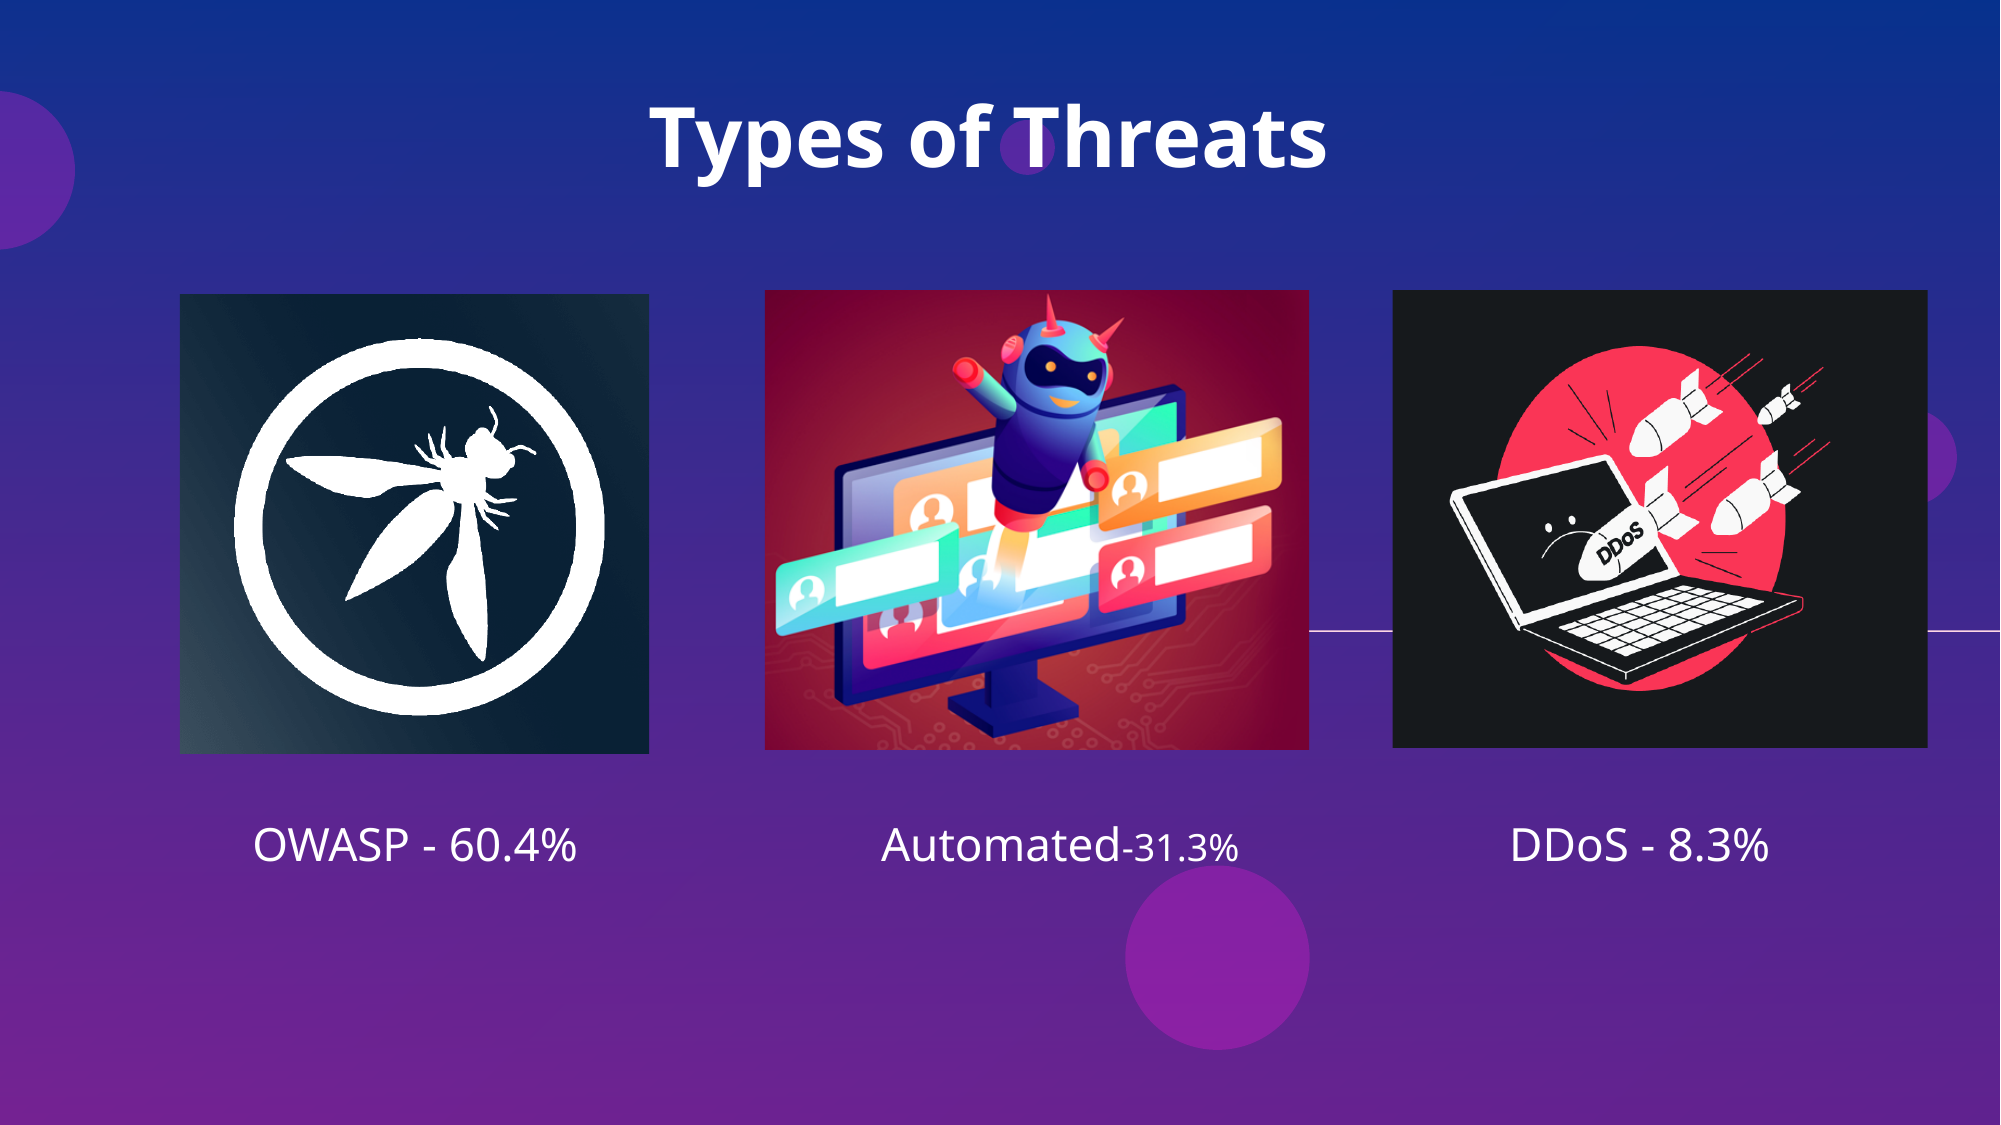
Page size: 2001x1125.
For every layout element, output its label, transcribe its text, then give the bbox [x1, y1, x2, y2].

text_box Types of Threats [355, 42, 1645, 227]
text_box OWASP - 60.4% [180, 770, 650, 915]
picture [764, 290, 1310, 750]
text_box DDoS - 8.3% [1405, 791, 1875, 915]
picture [179, 294, 650, 754]
picture [1392, 290, 1928, 791]
text_box Automated-31.3% [820, 770, 1291, 915]
text_box [0, 0, 2000, 1125]
